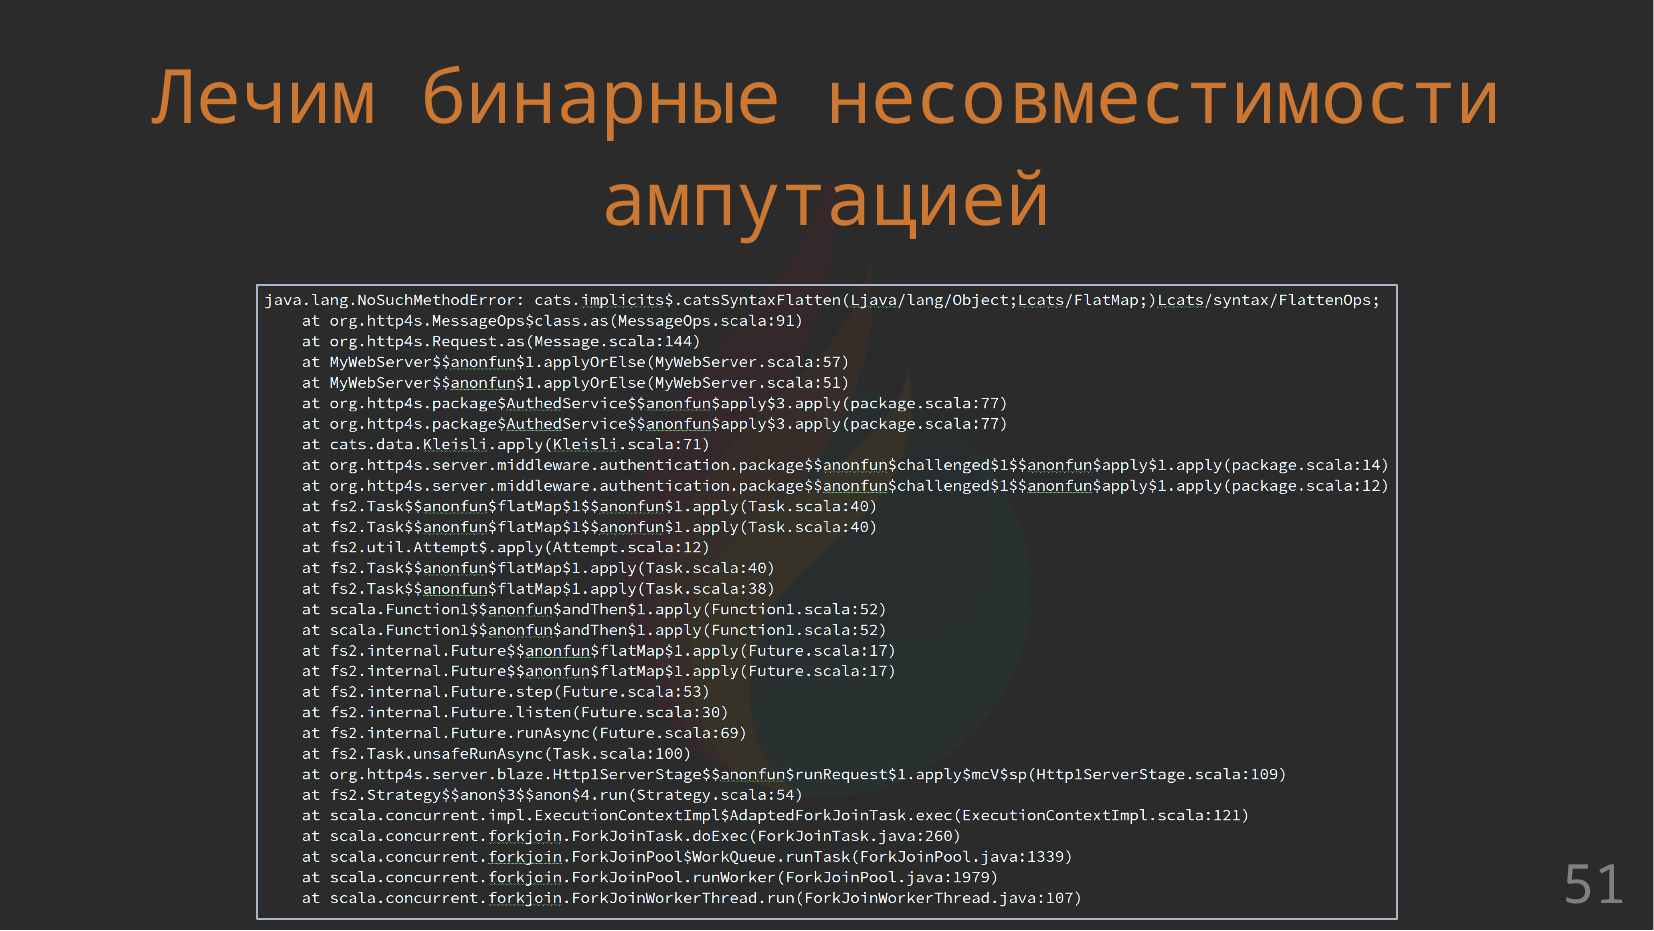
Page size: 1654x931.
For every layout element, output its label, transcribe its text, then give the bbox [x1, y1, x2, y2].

text_box Лечим бинарные несовместимости ампутацией [23, 35, 1630, 307]
text_box 51 [1287, 838, 1642, 931]
picture [258, 307, 1396, 918]
